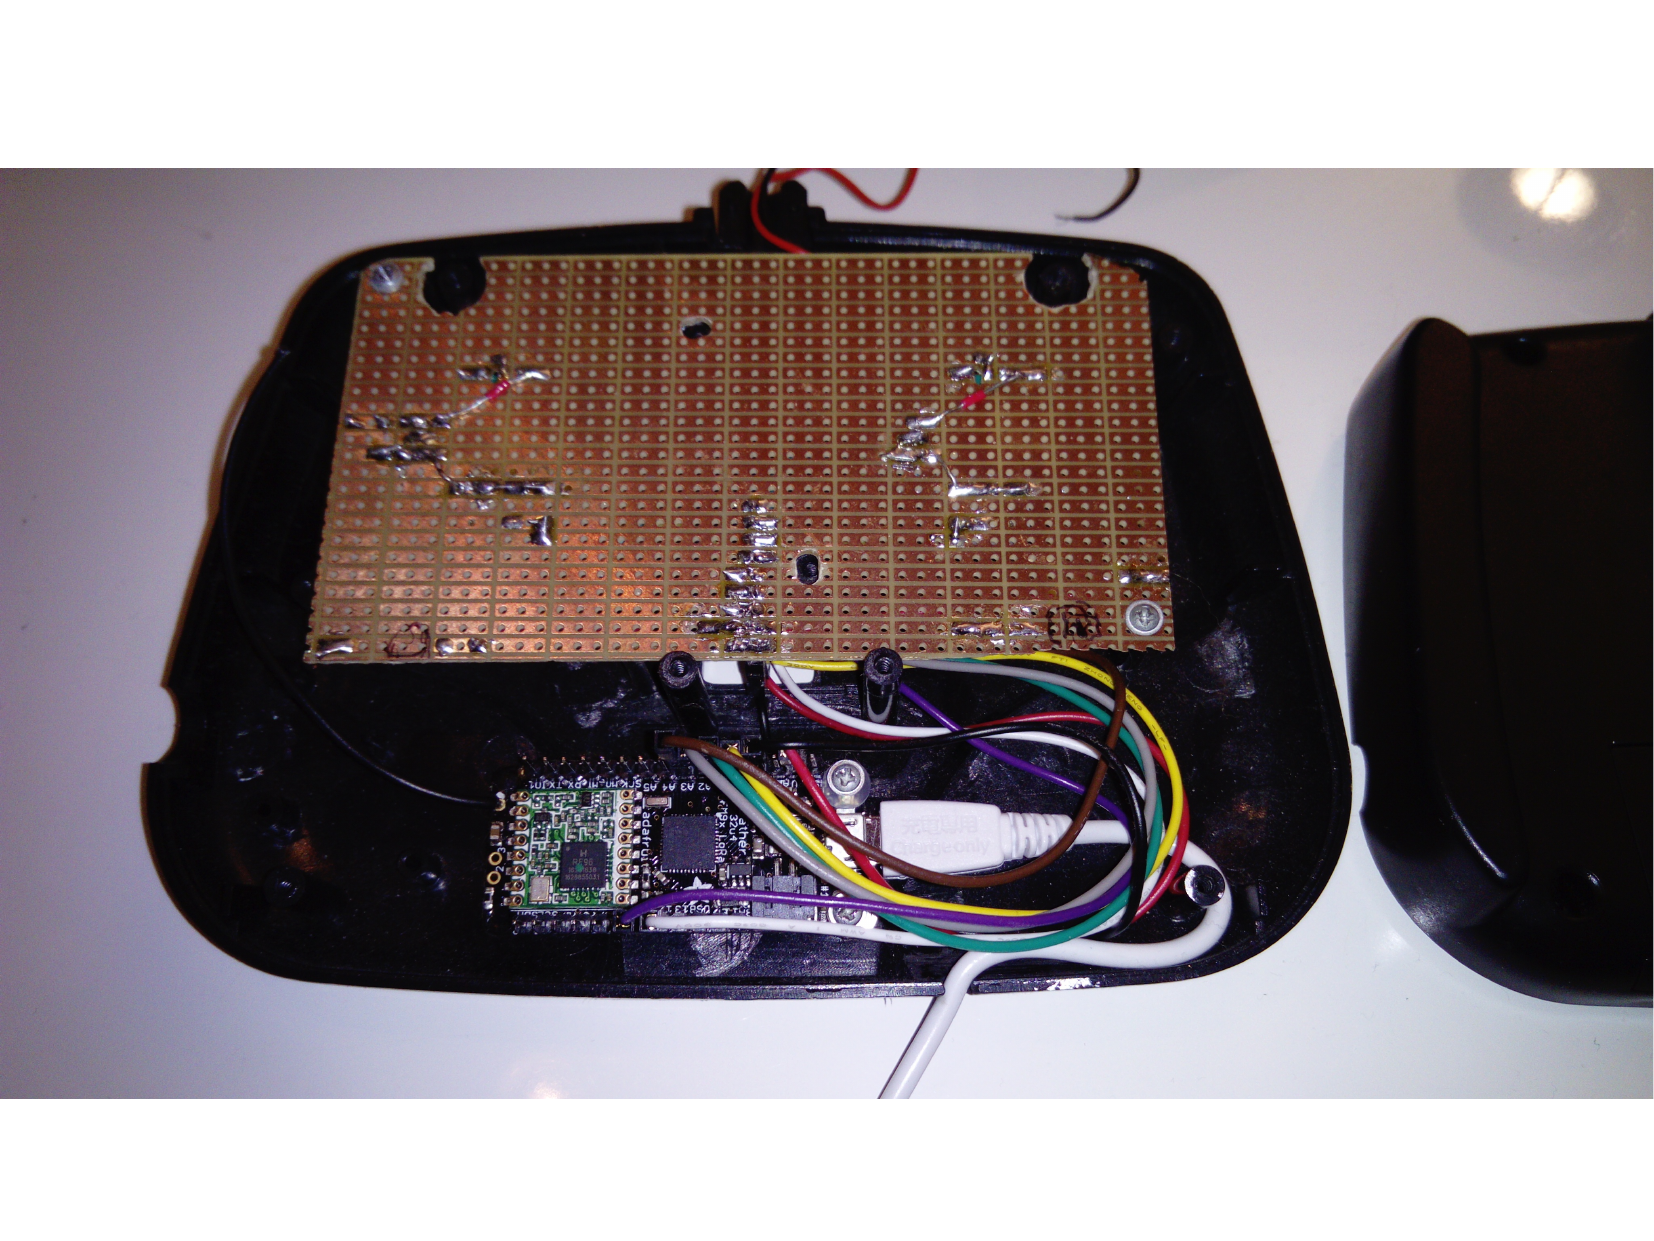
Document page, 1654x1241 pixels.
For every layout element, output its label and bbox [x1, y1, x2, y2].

picture [0, 168, 1654, 1099]
